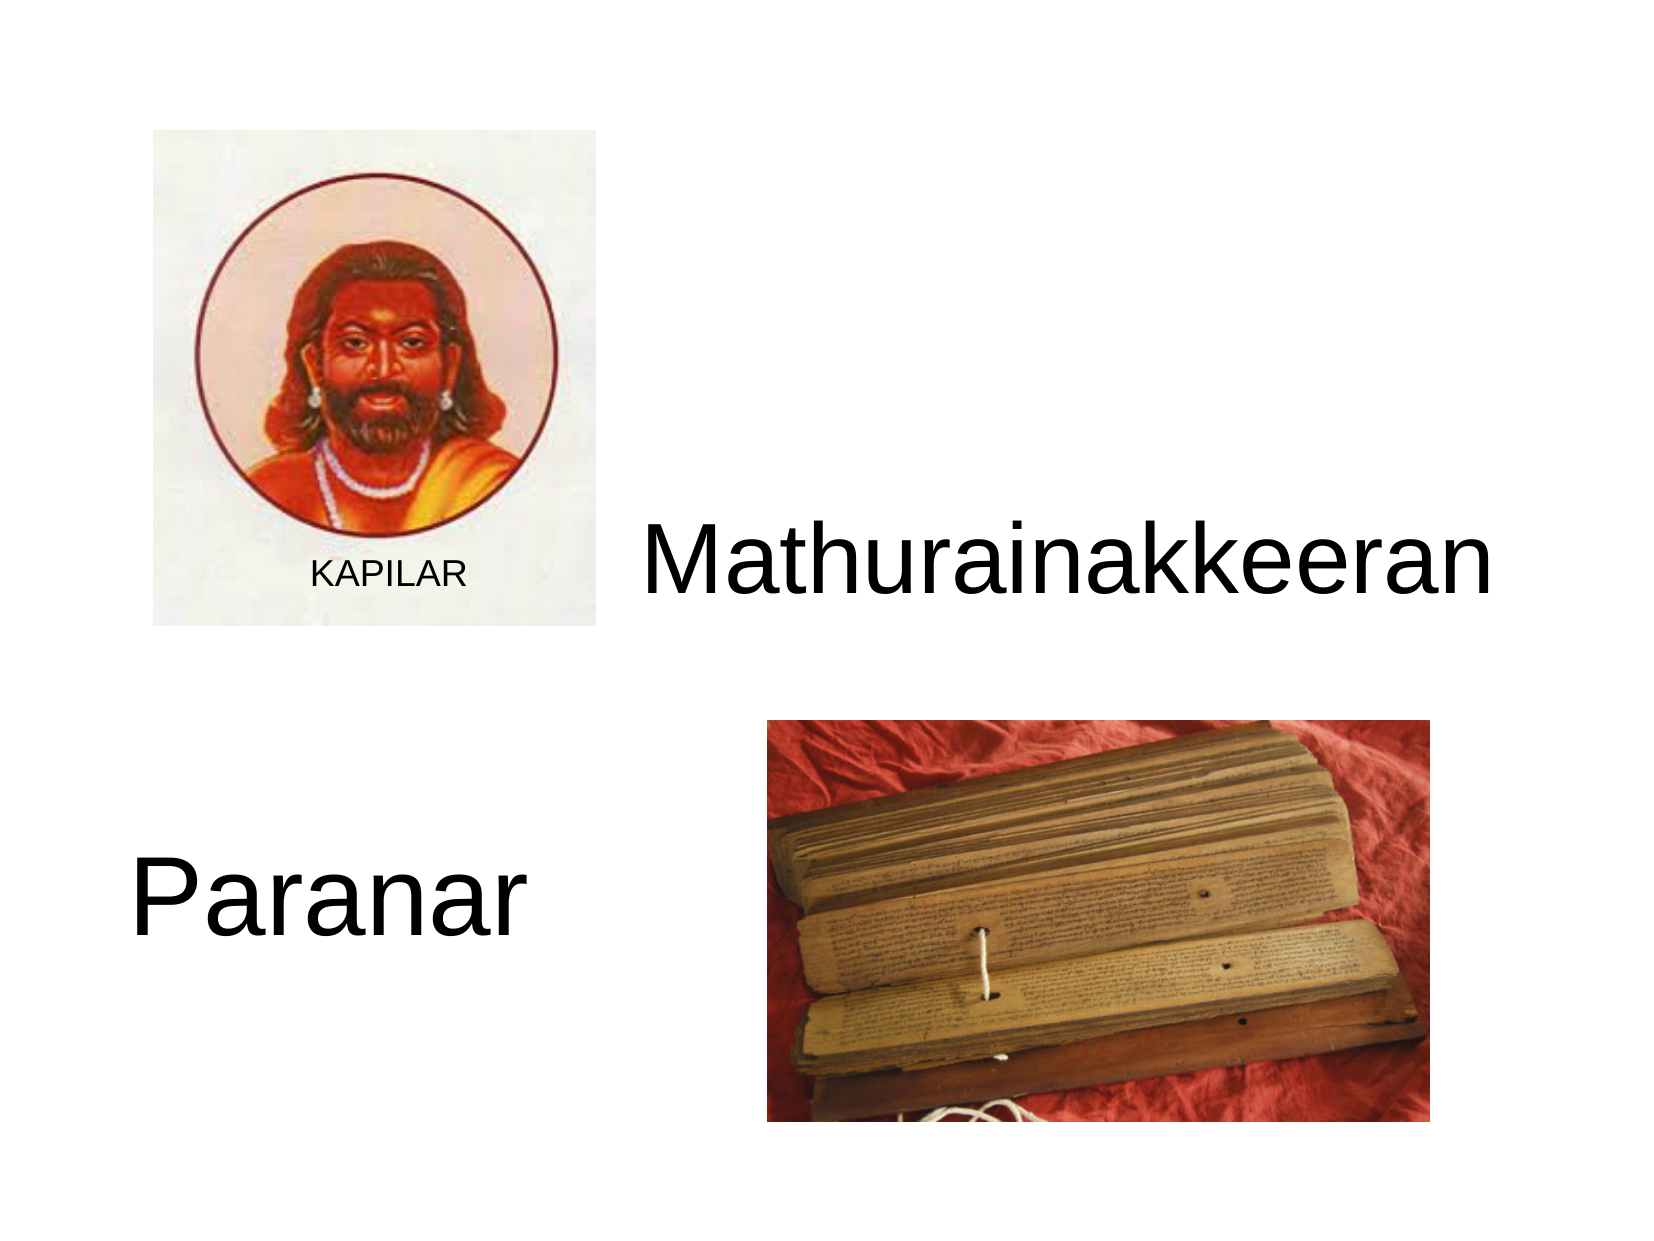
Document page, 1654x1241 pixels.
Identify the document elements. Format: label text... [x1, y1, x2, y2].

picture [153, 130, 596, 626]
text_box Mathurainakkeeran [625, 496, 1595, 638]
picture [767, 720, 1430, 1123]
text_box Paranar [82, 826, 674, 981]
text_box KAPILAR [284, 545, 483, 603]
